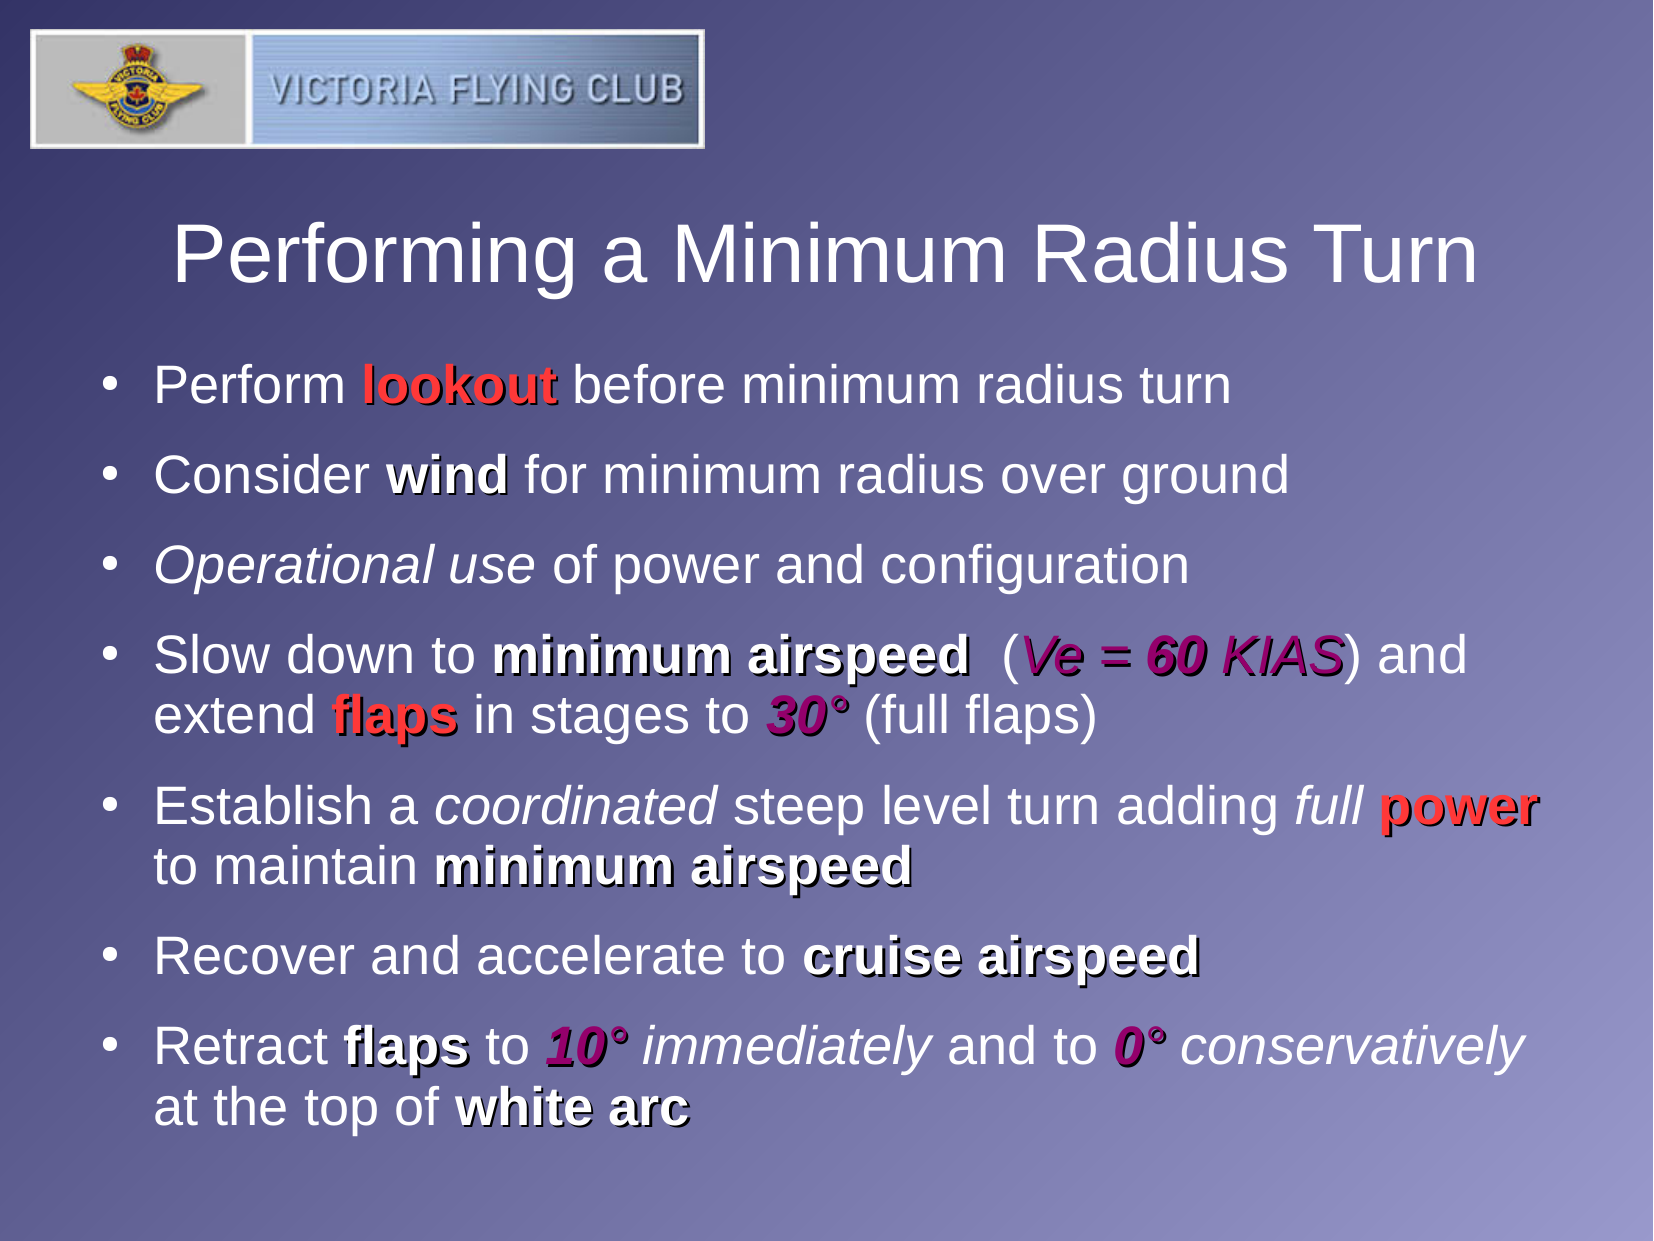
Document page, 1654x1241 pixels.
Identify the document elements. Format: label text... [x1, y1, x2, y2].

list Perform lookout before minimum radius turn Consider wind for minimum radius over ground Operational use of power and configuration Slow down to minimum airspeed (Ve = 60 KIAS) and extend flaps in stages to 30° (full flaps) Establish a coordinated steep level turn adding full power to maintain minimum airspeed Recover and accelerate to cruise airspeed Retract flaps to 10° immediately and to 0° conservatively at the top of white arc [82, 354, 1571, 1150]
picture [30, 29, 705, 149]
title Performing a Minimum Radius Turn [82, 150, 1571, 354]
